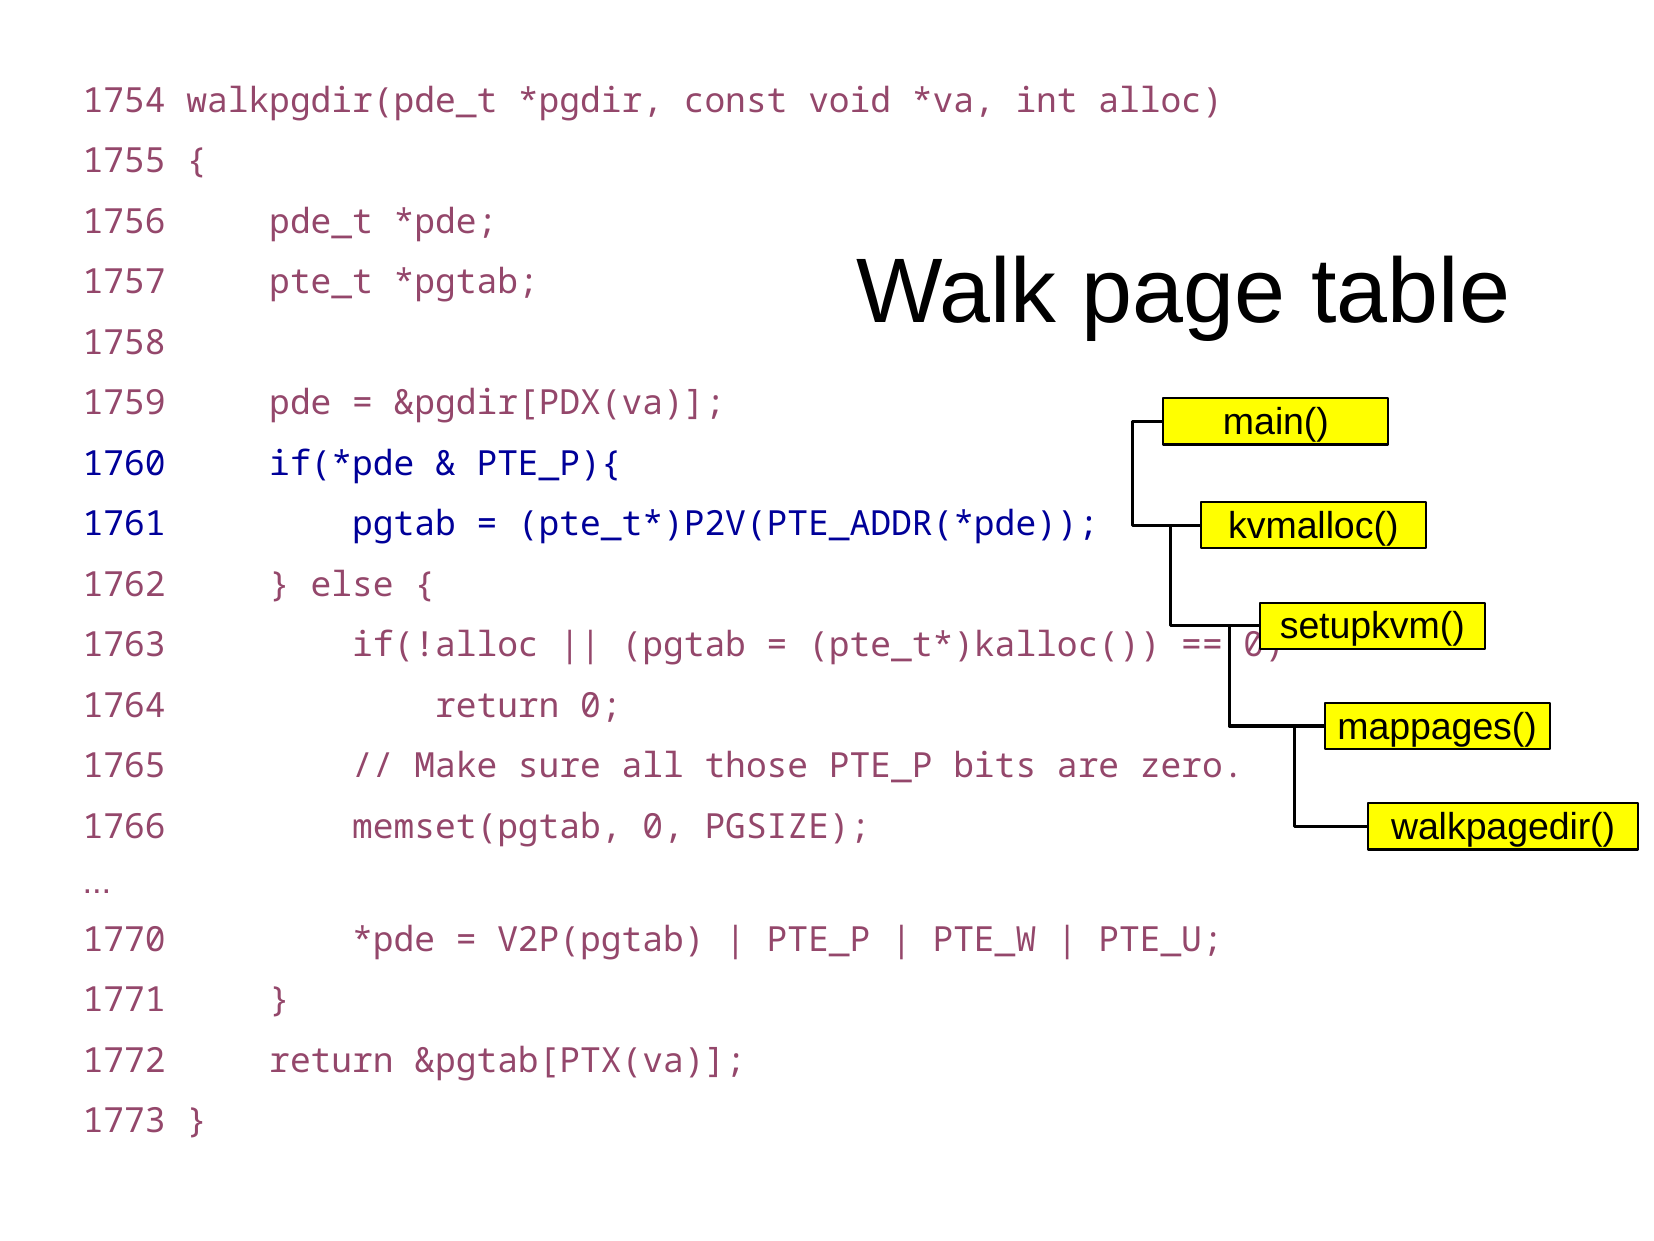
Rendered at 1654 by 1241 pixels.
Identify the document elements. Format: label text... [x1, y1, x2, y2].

text_box mappages() [1324, 702, 1550, 750]
text_box main() [1163, 398, 1389, 445]
title Walk page table [791, 187, 1576, 395]
text_box setupkvm() [1259, 602, 1485, 649]
list 1754 walkpgdir(pde_t *pgdir, const void *va, int alloc) 1755 { 1756 pde_t *pde; 1757 pte_t *pgtab; 1758 1759 pde = &pgdir[PDX(va)]; 1760 if(*pde & PTE_P){ 1761 pgtab = (pte_t*)P2V(PTE_ADDR(*pde)); 1762 } else { 1763 if(!alloc || (pgtab = (pte_t*)kalloc()) == 0) 1764 return 0; 1765 // Make sure all those PTE_P bits are zero. 1766 memset(pgtab, 0, PGSIZE); ... 1770 *pde = V2P(pgtab) | PTE_P | PTE_W | PTE_U; 1771 } 1772 return &pgtab[PTX(va)]; 1773 } [82, 75, 1571, 1163]
text_box kvmalloc() [1200, 502, 1426, 549]
text_box walkpagedir() [1367, 803, 1639, 850]
